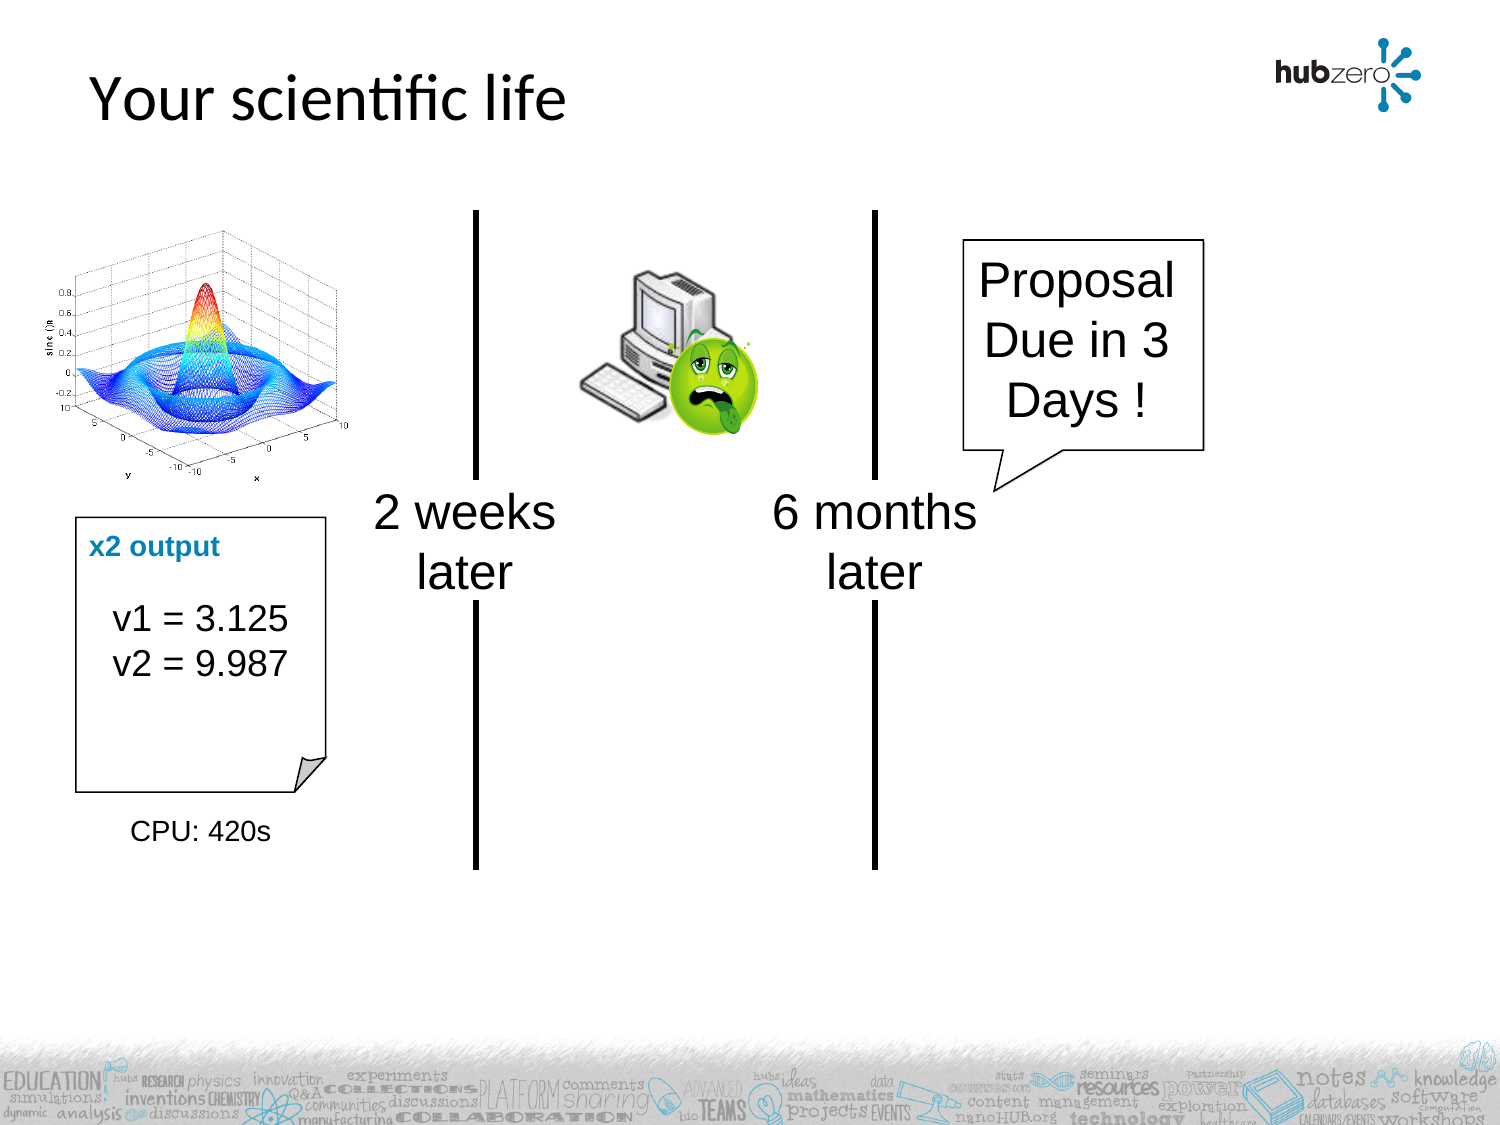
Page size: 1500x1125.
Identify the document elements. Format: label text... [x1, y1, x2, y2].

picture [0, 1034, 1500, 1125]
picture [576, 255, 759, 436]
picture [31, 209, 368, 497]
text_box 6 months later [757, 471, 993, 607]
picture [1272, 35, 1424, 44]
text_box Proposal Due in 3 Days ! [963, 239, 1204, 492]
title Your scientific life [75, 44, 1426, 144]
text_box v1 = 3.125 v2 = 9.987 [75, 517, 326, 793]
text_box CPU: 420s [115, 804, 287, 856]
text_box 2 weeks later [358, 471, 572, 607]
text_box x2 output [74, 519, 236, 570]
